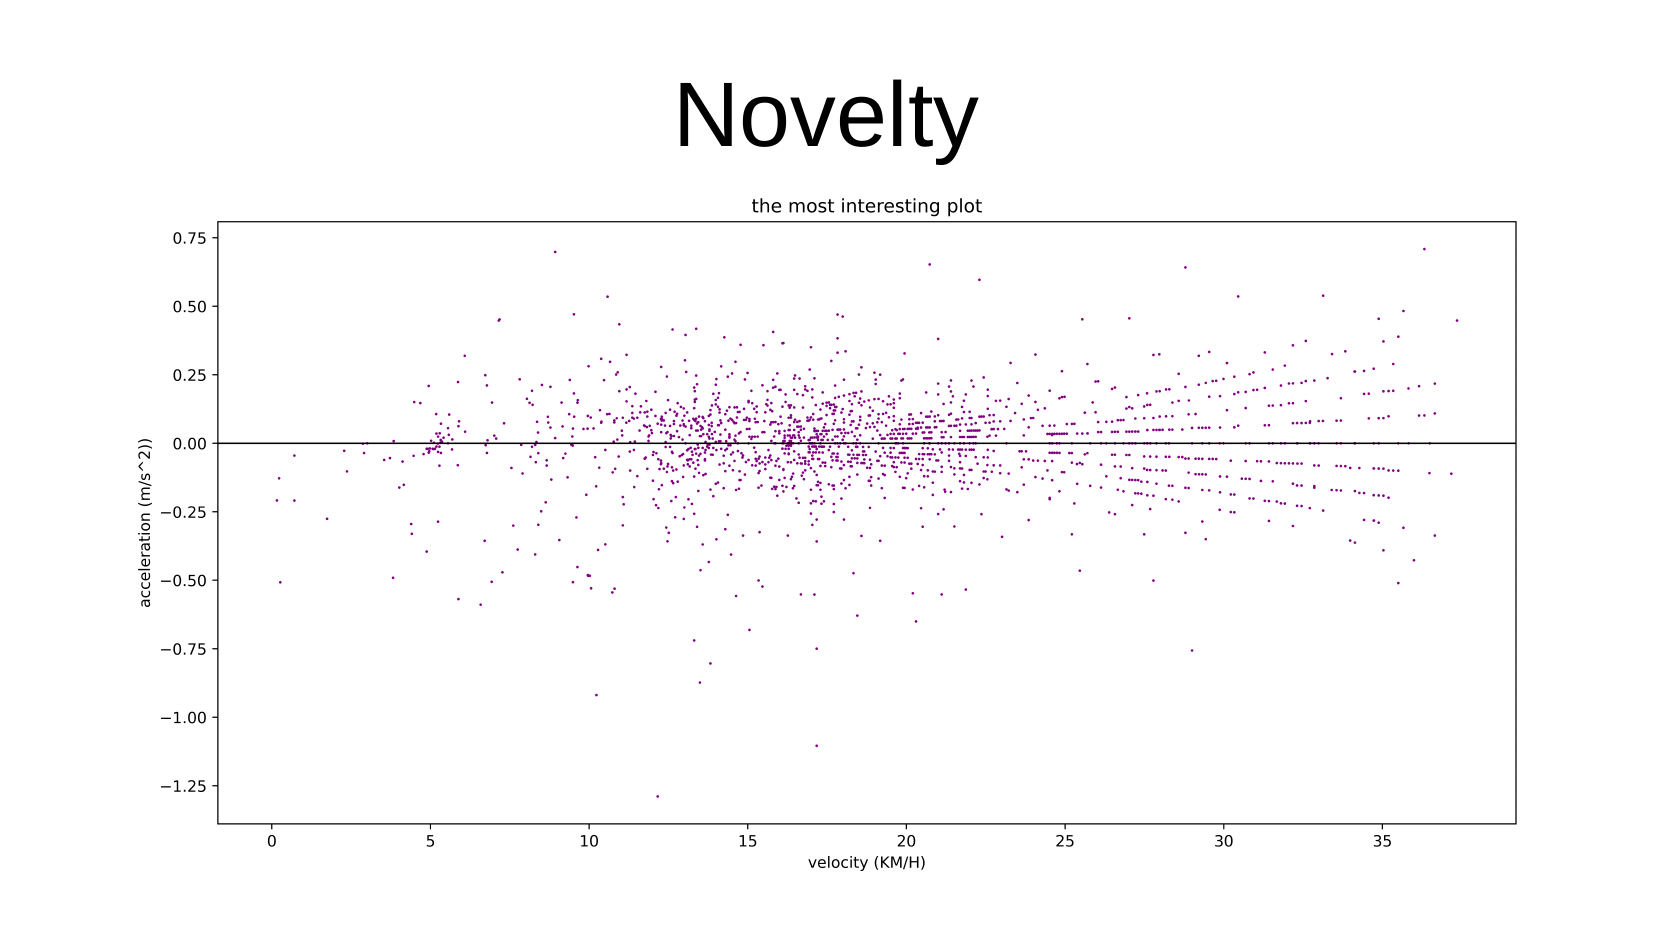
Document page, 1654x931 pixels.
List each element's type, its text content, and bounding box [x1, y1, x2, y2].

title Novelty [82, 37, 1571, 193]
picture [127, 193, 1527, 882]
